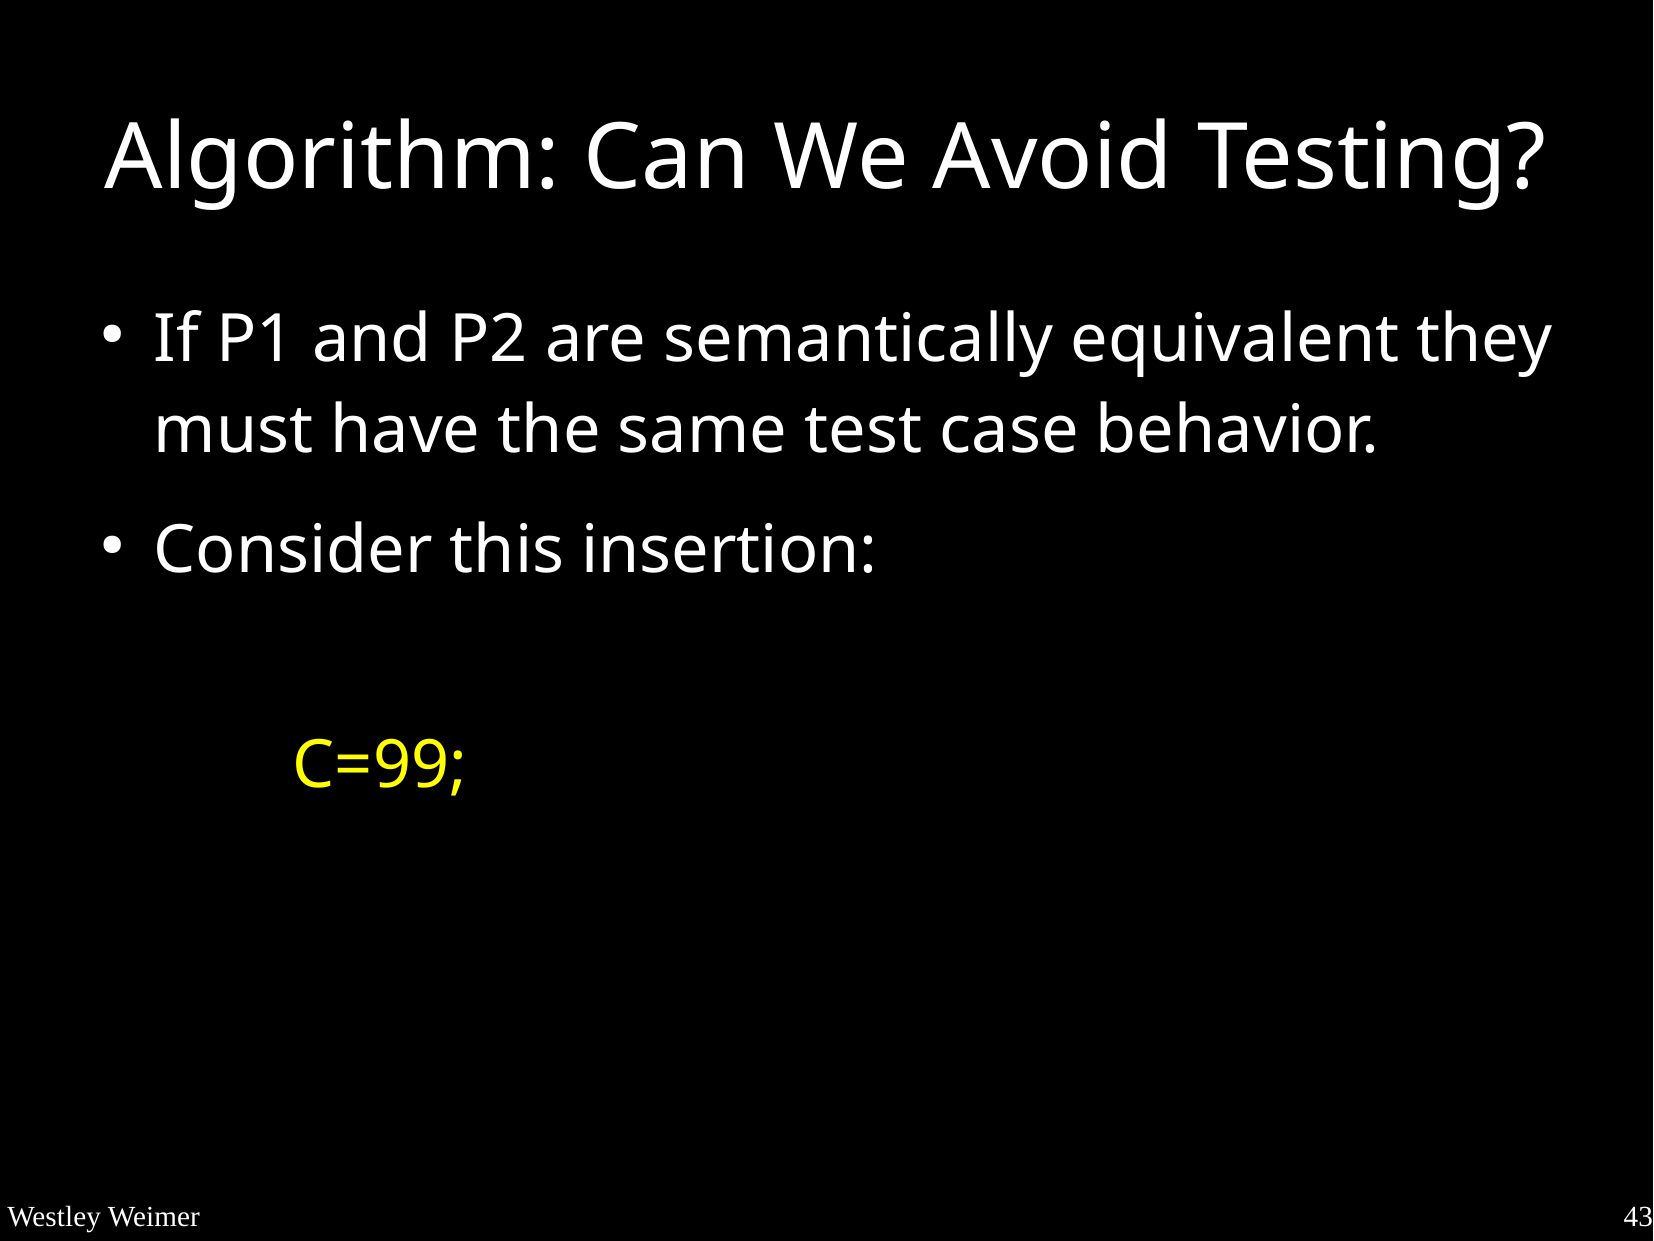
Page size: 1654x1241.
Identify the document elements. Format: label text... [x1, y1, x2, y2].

title Algorithm: Can We Avoid Testing? [82, 49, 1571, 257]
text_box C=99; [277, 708, 477, 802]
list If P1 and P2 are semantically equivalent they must have the same test case behavior. Consider this insertion: [82, 290, 1571, 1109]
